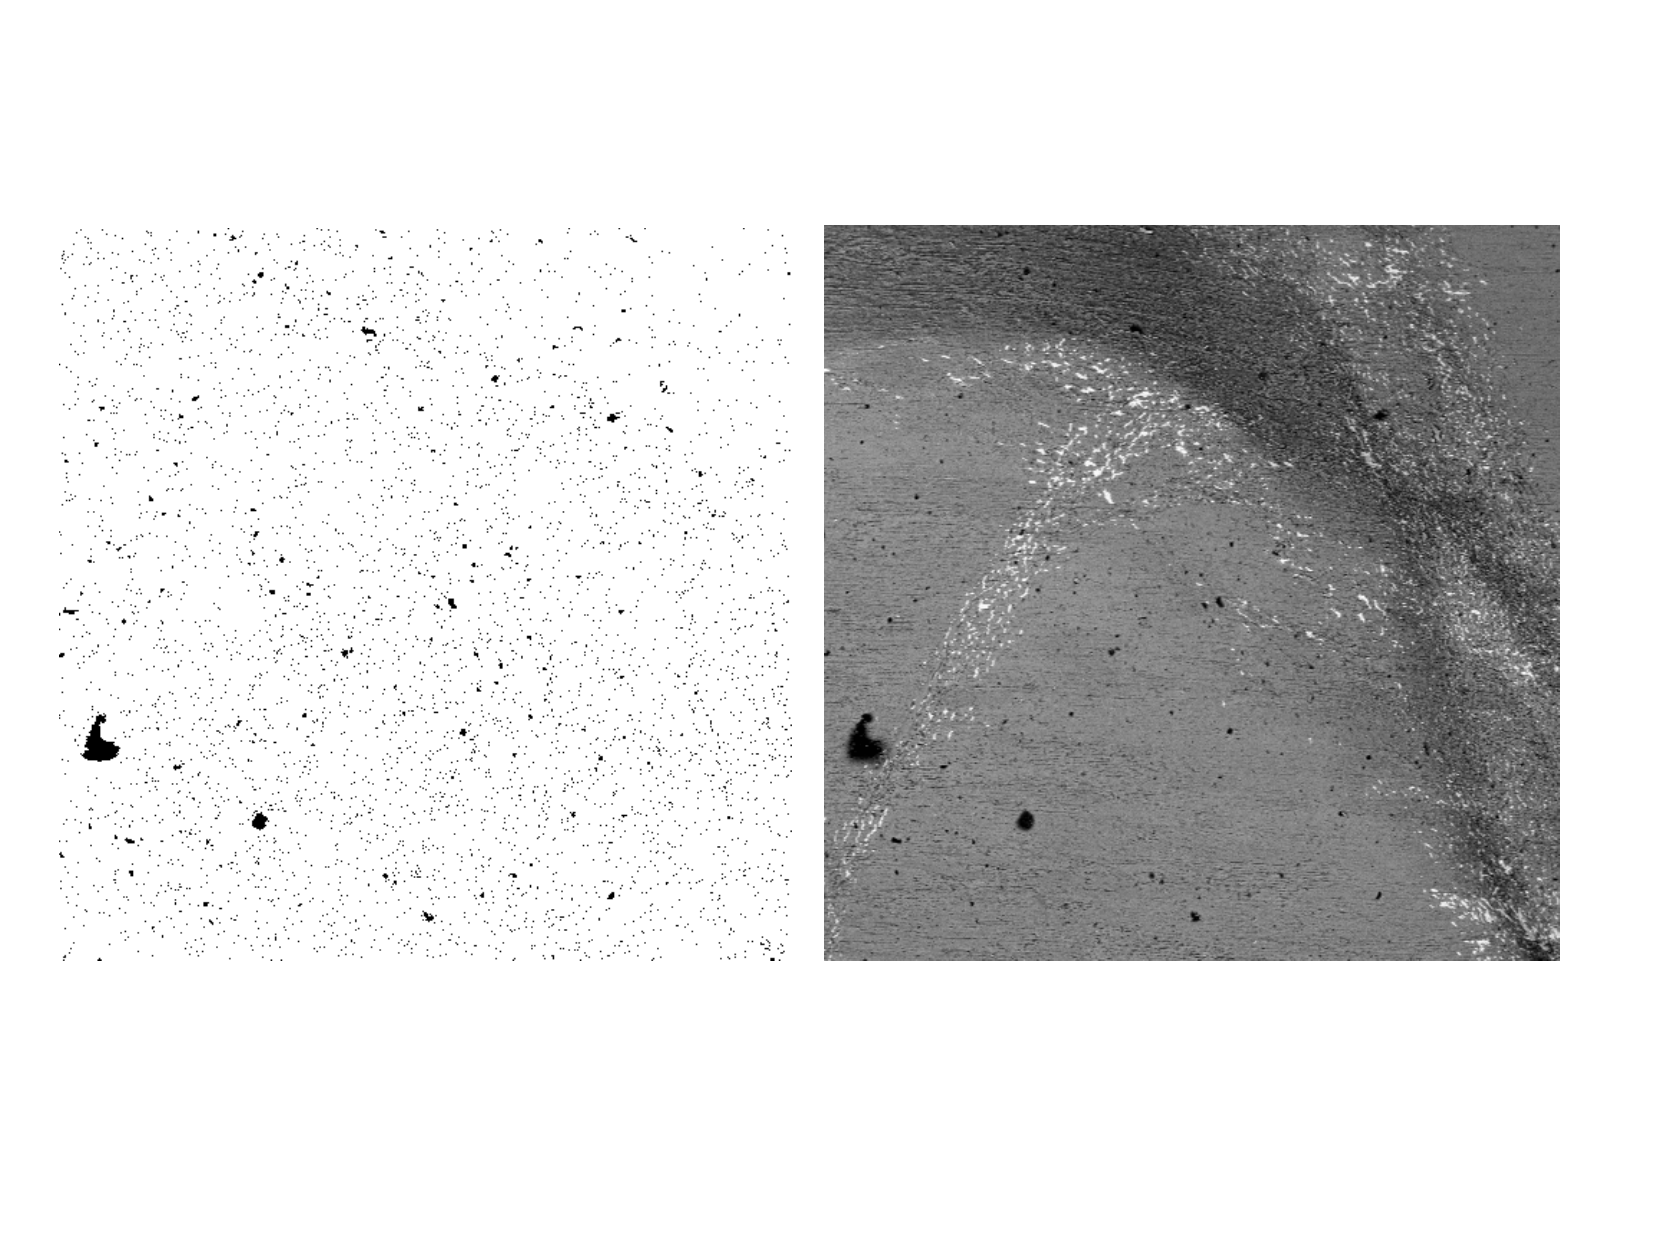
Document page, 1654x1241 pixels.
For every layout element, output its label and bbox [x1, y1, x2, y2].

picture [824, 225, 1560, 961]
picture [59, 228, 792, 961]
